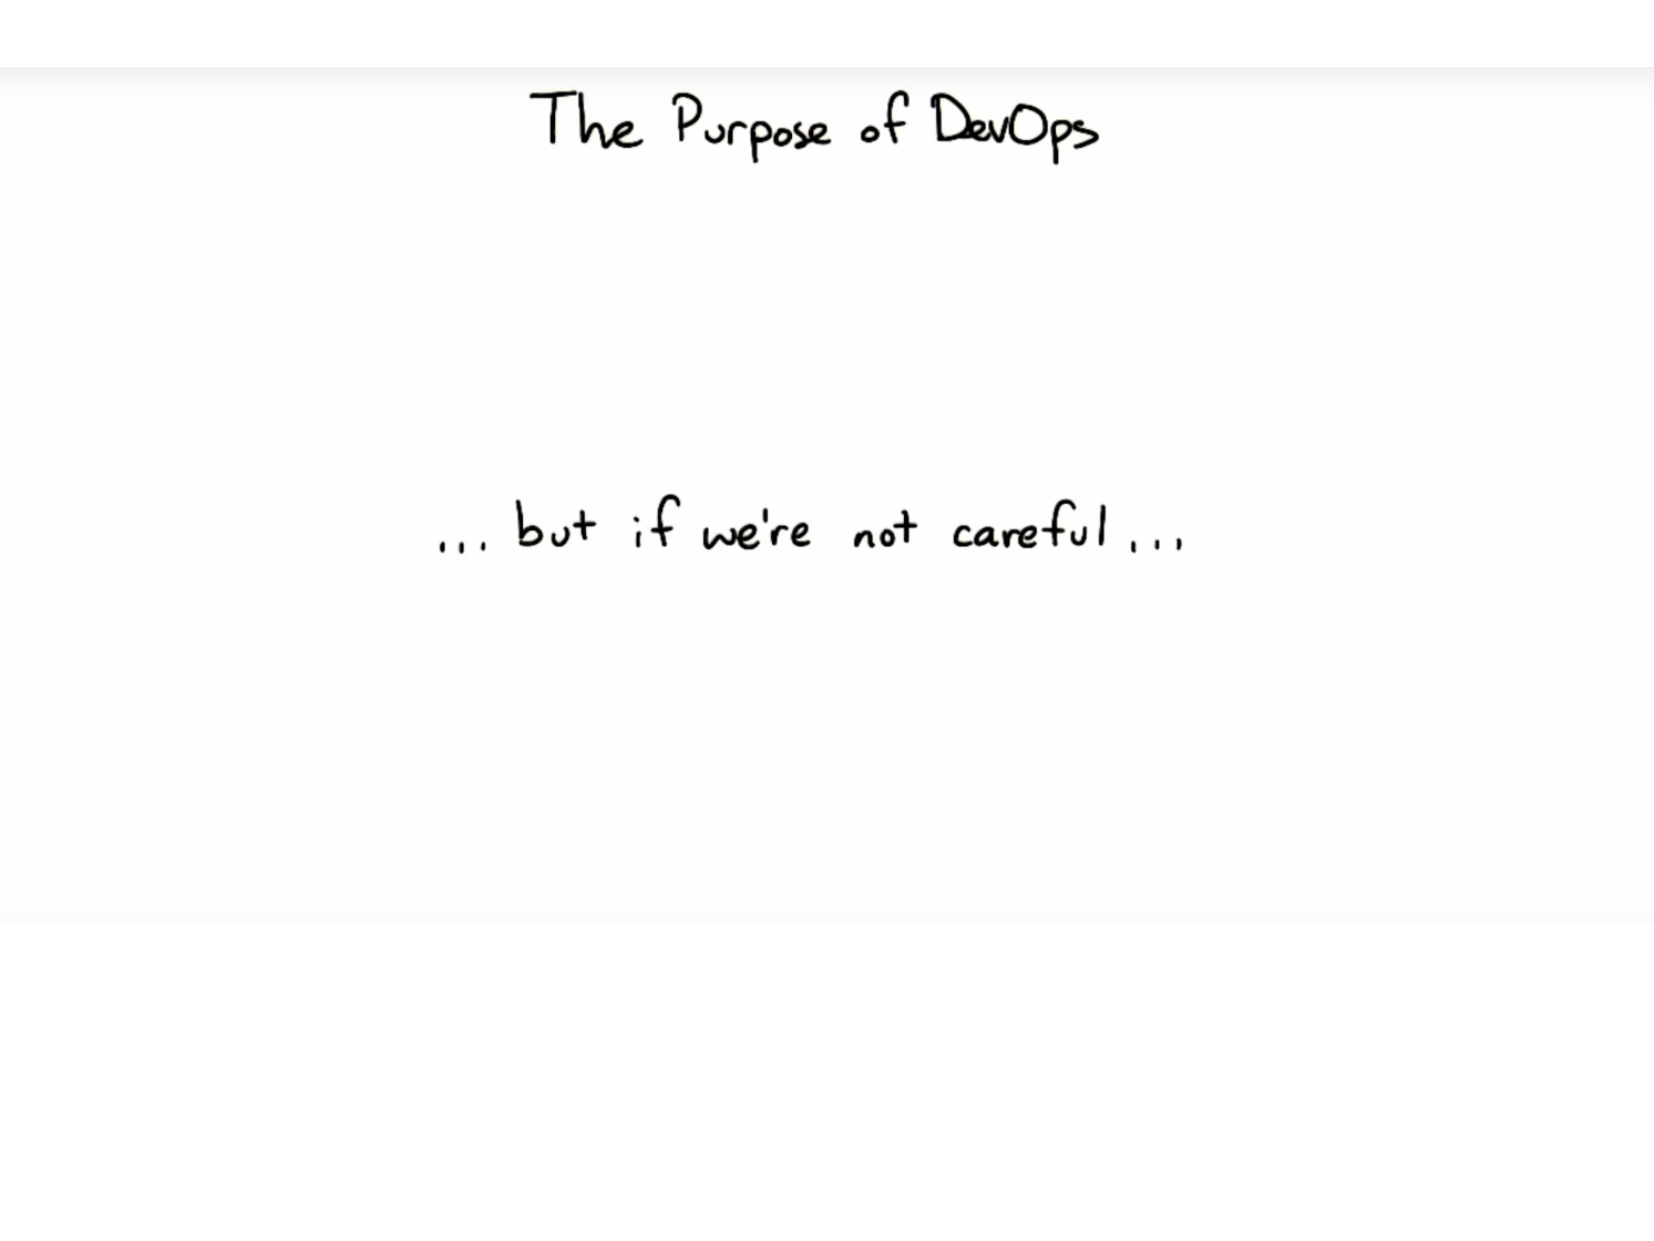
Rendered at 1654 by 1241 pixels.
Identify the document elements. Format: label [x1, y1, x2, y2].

picture [0, 67, 1654, 923]
